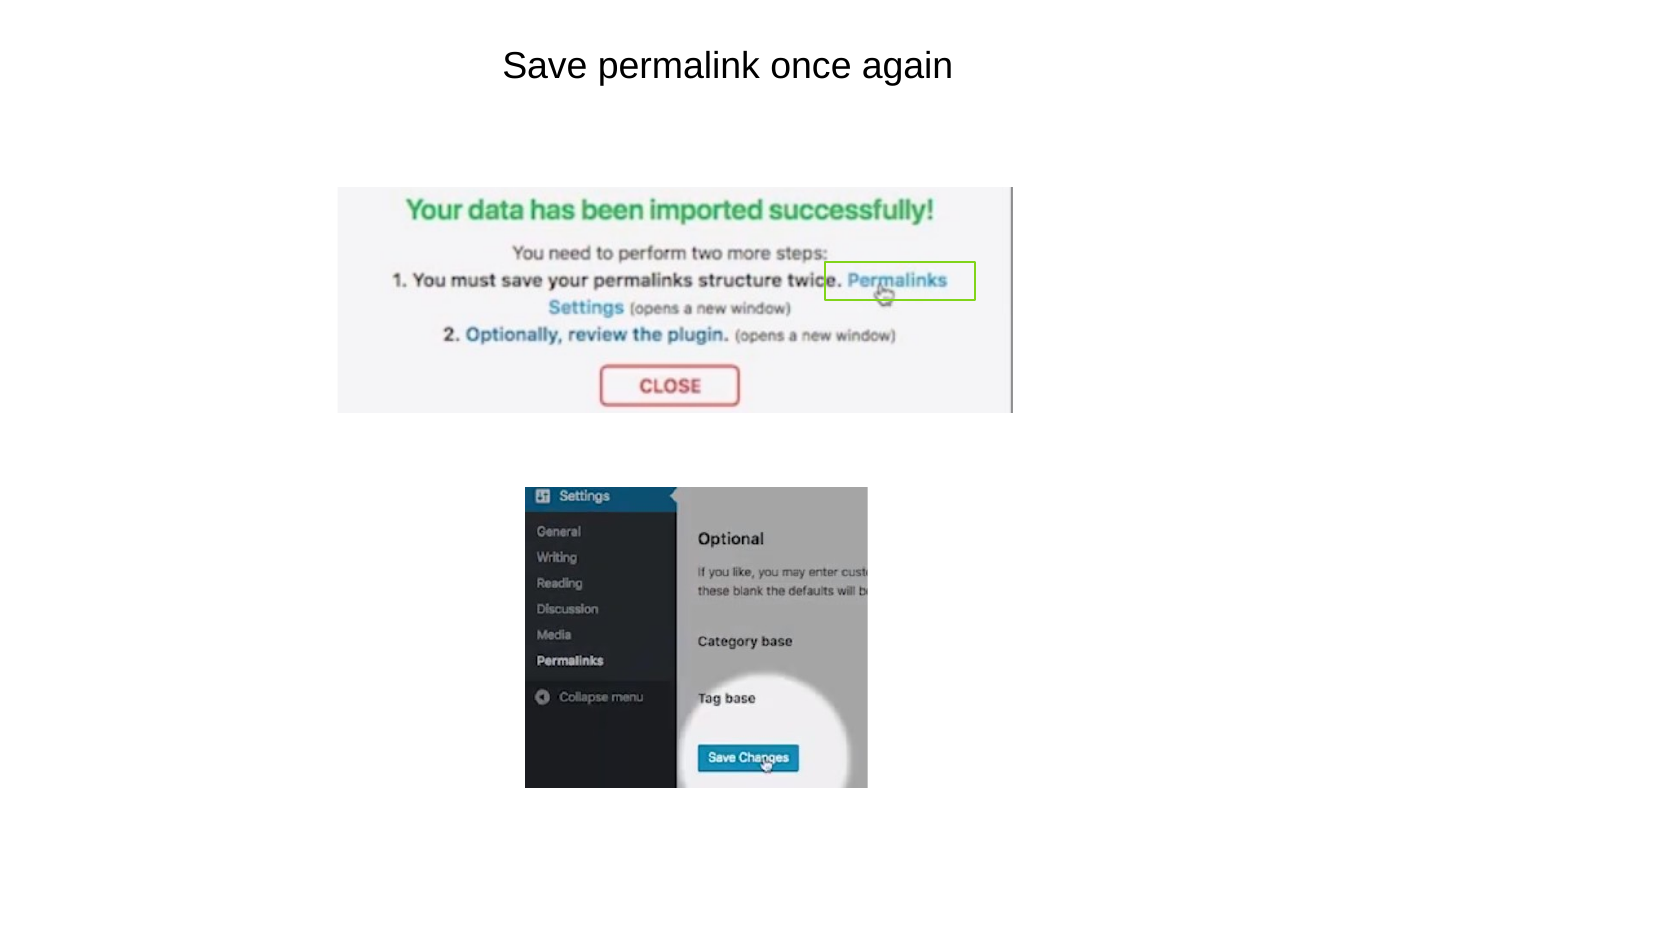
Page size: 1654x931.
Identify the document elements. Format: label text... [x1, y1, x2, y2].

picture [525, 487, 868, 788]
picture [337, 187, 1013, 413]
text_box Save permalink once again [487, 37, 1126, 95]
